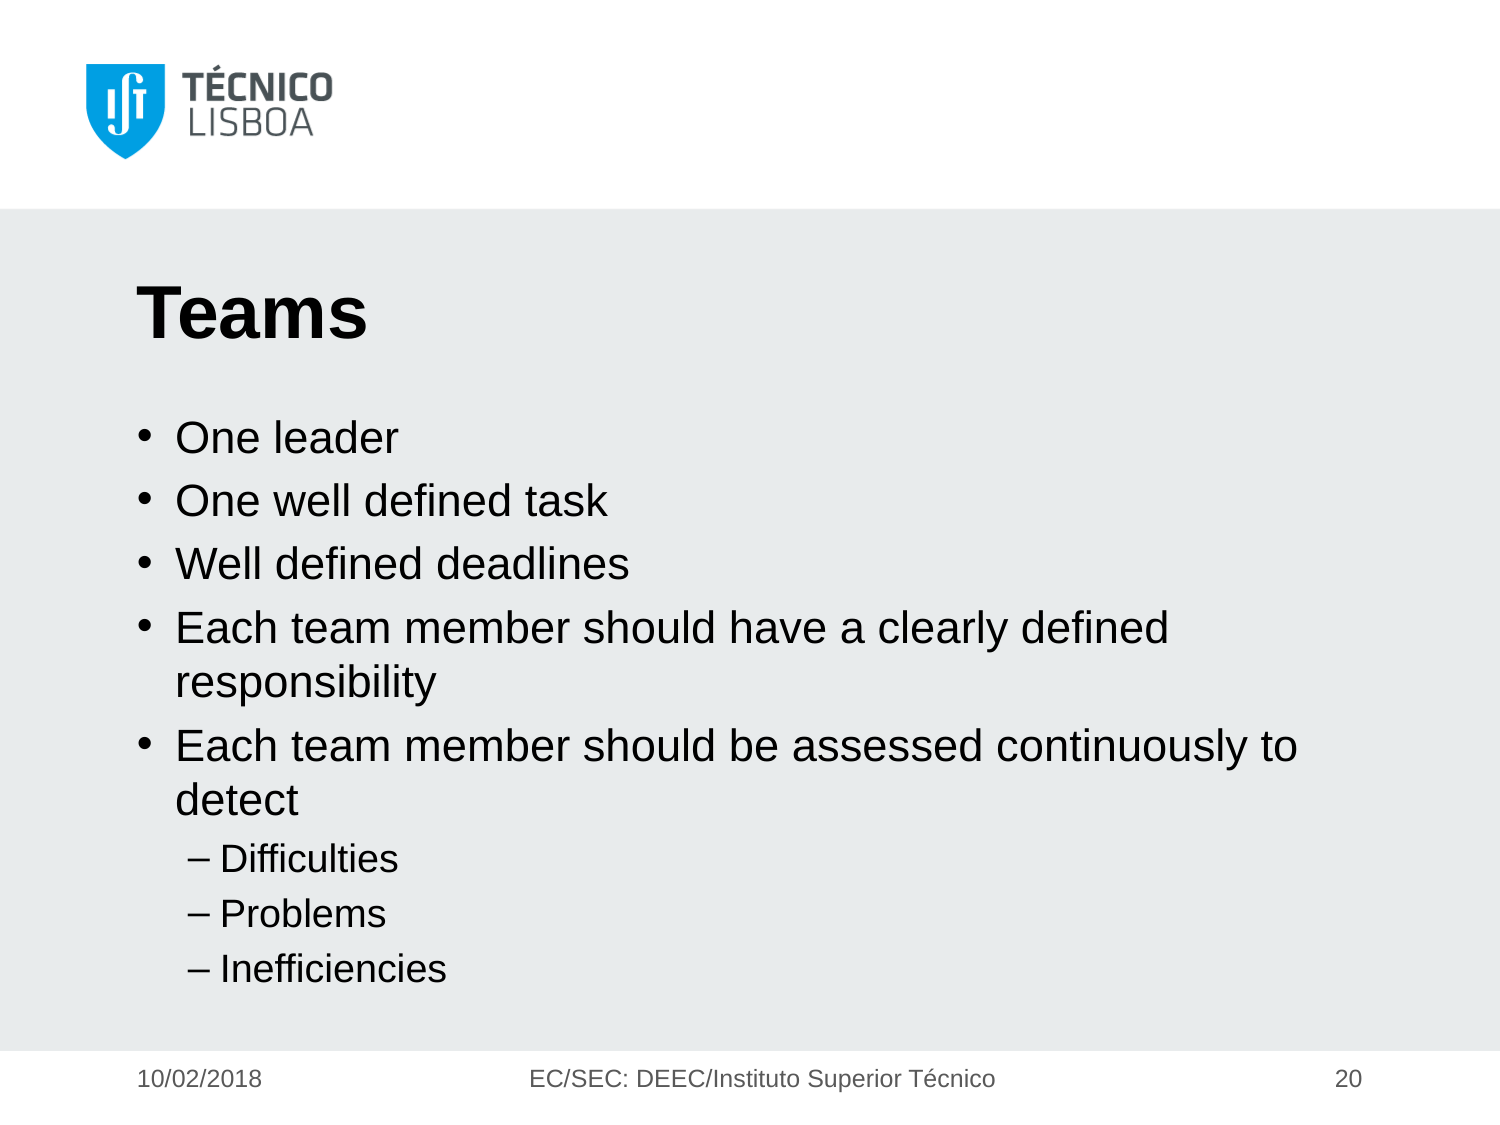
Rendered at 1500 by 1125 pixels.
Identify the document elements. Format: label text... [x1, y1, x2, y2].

picture [0, 0, 1500, 1125]
title Teams [121, 237, 1378, 381]
list One leader One well defined task Well defined deadlines Each team member should have a clearly defined responsibility Each team member should be assessed continuously to detect Difficulties Problems Inefficiencies [121, 400, 1378, 1005]
slide_number <number> [1077, 1052, 1378, 1103]
footer EC/SEC: DEEC/Instituto Superior Técnico [512, 1052, 1021, 1103]
slide_number 10/02/2018 [121, 1052, 425, 1103]
